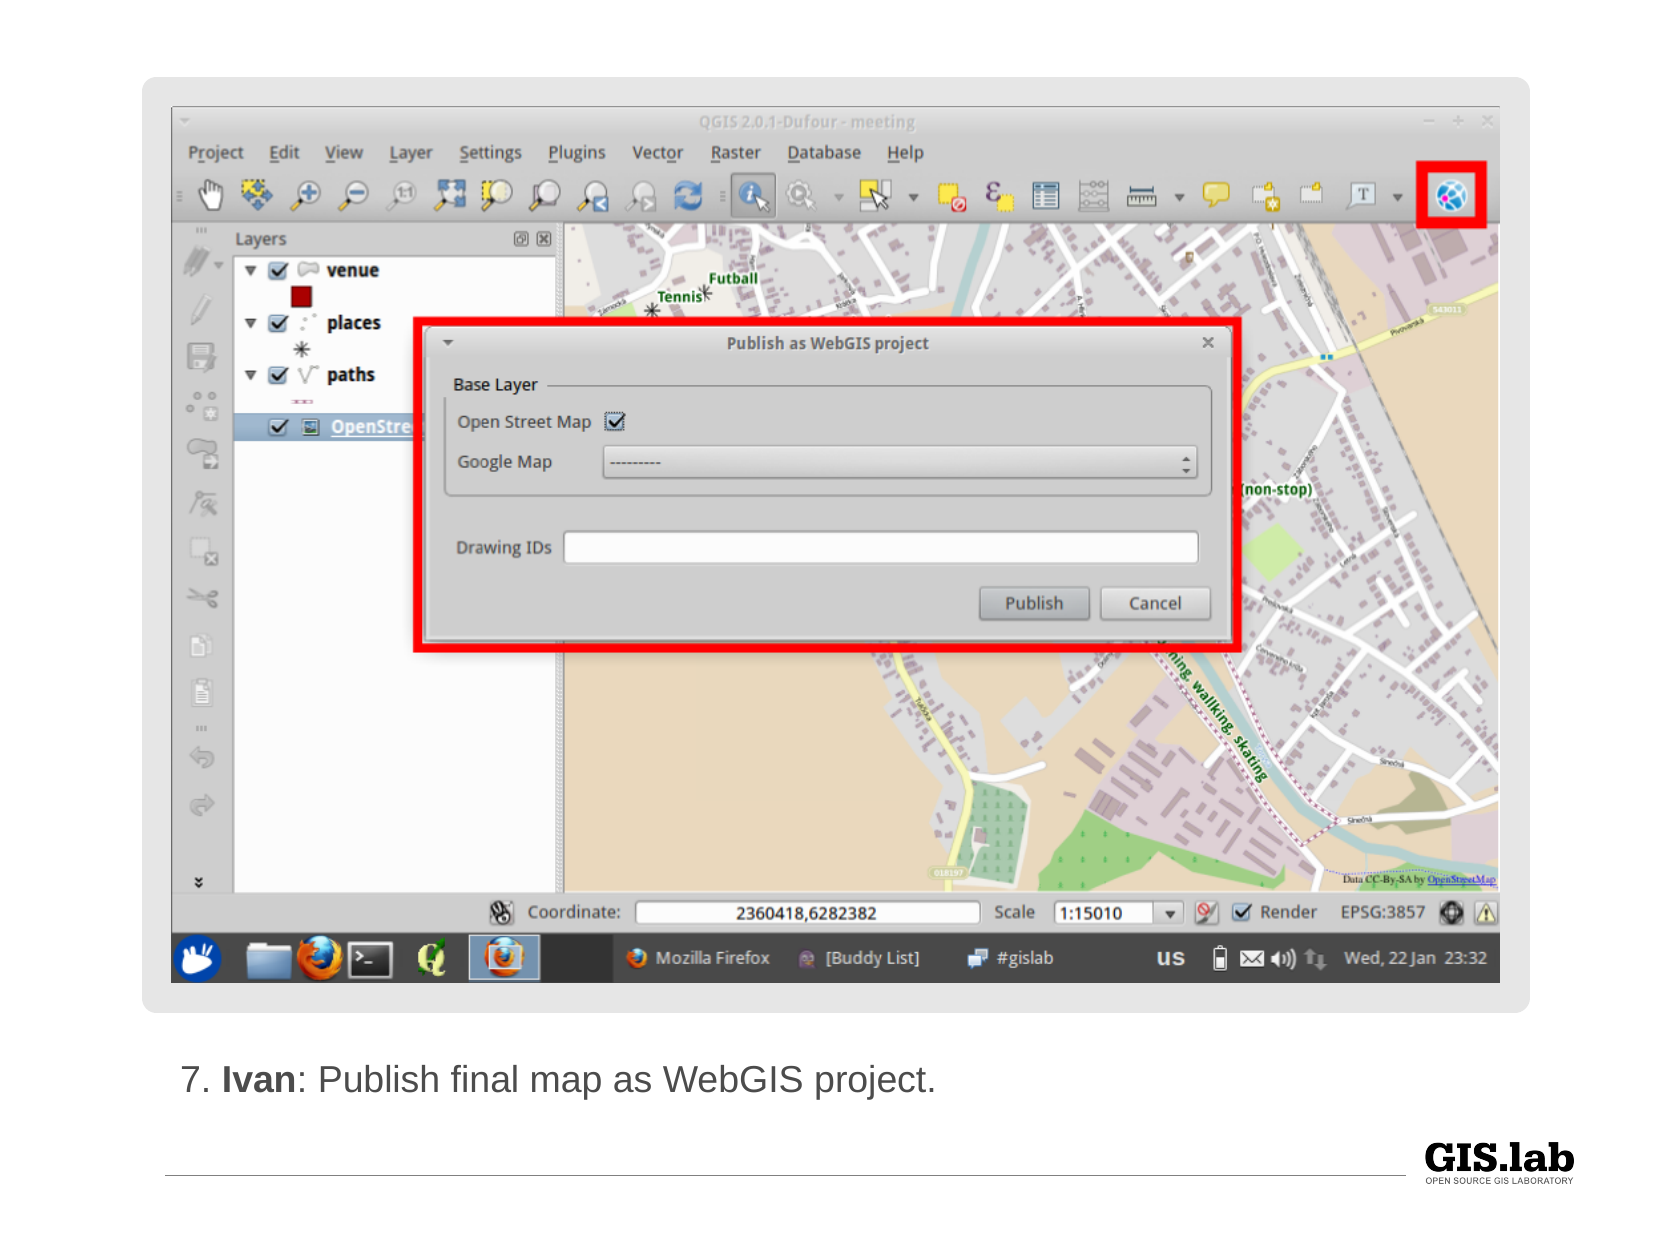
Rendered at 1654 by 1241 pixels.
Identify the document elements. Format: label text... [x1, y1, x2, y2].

text_box 7. Ivan: Publish final map as WebGIS project. [165, 1051, 1524, 1109]
picture [171, 106, 1501, 984]
picture [1423, 1139, 1576, 1188]
